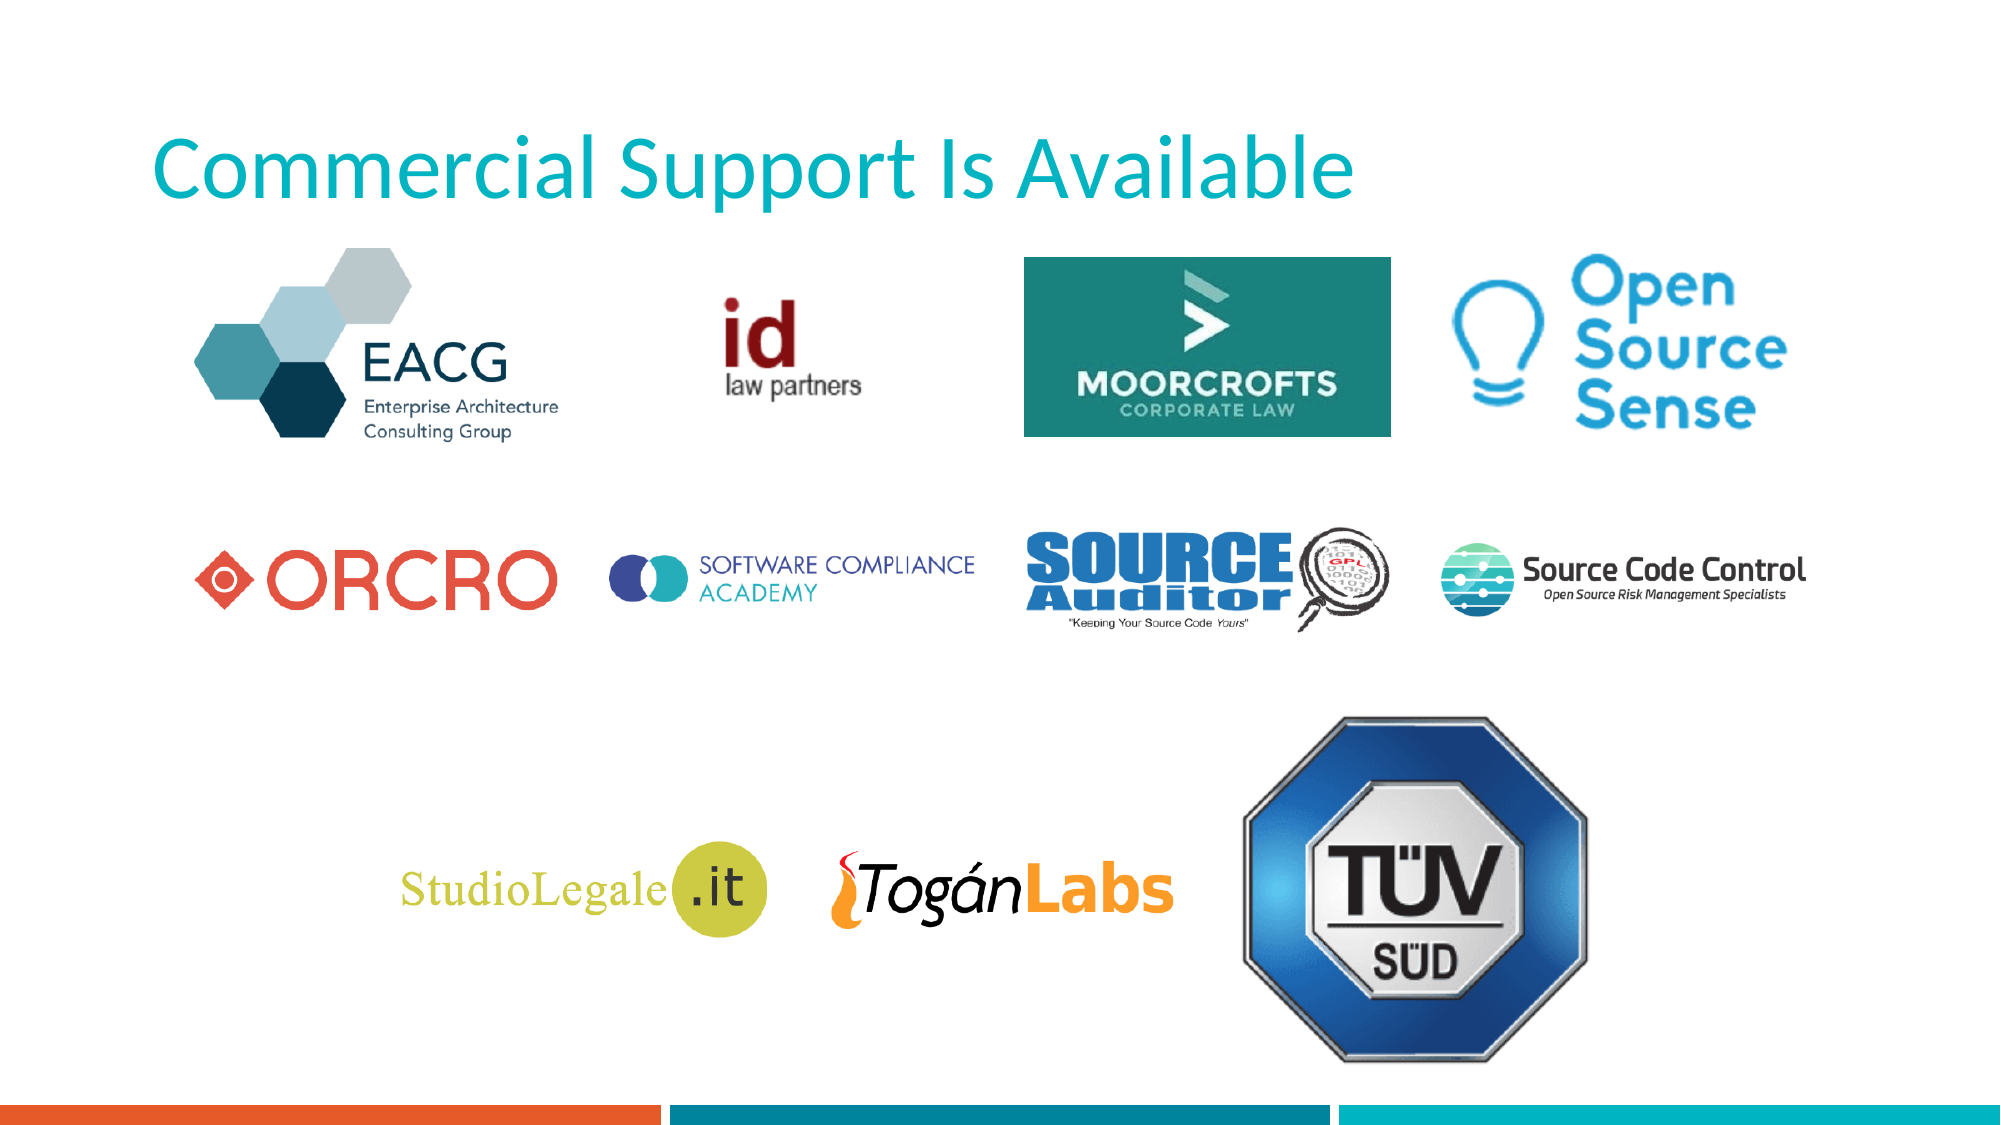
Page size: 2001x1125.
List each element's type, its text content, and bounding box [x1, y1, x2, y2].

title Commercial Support Is Available [137, 59, 1863, 278]
picture [184, 228, 1816, 1075]
